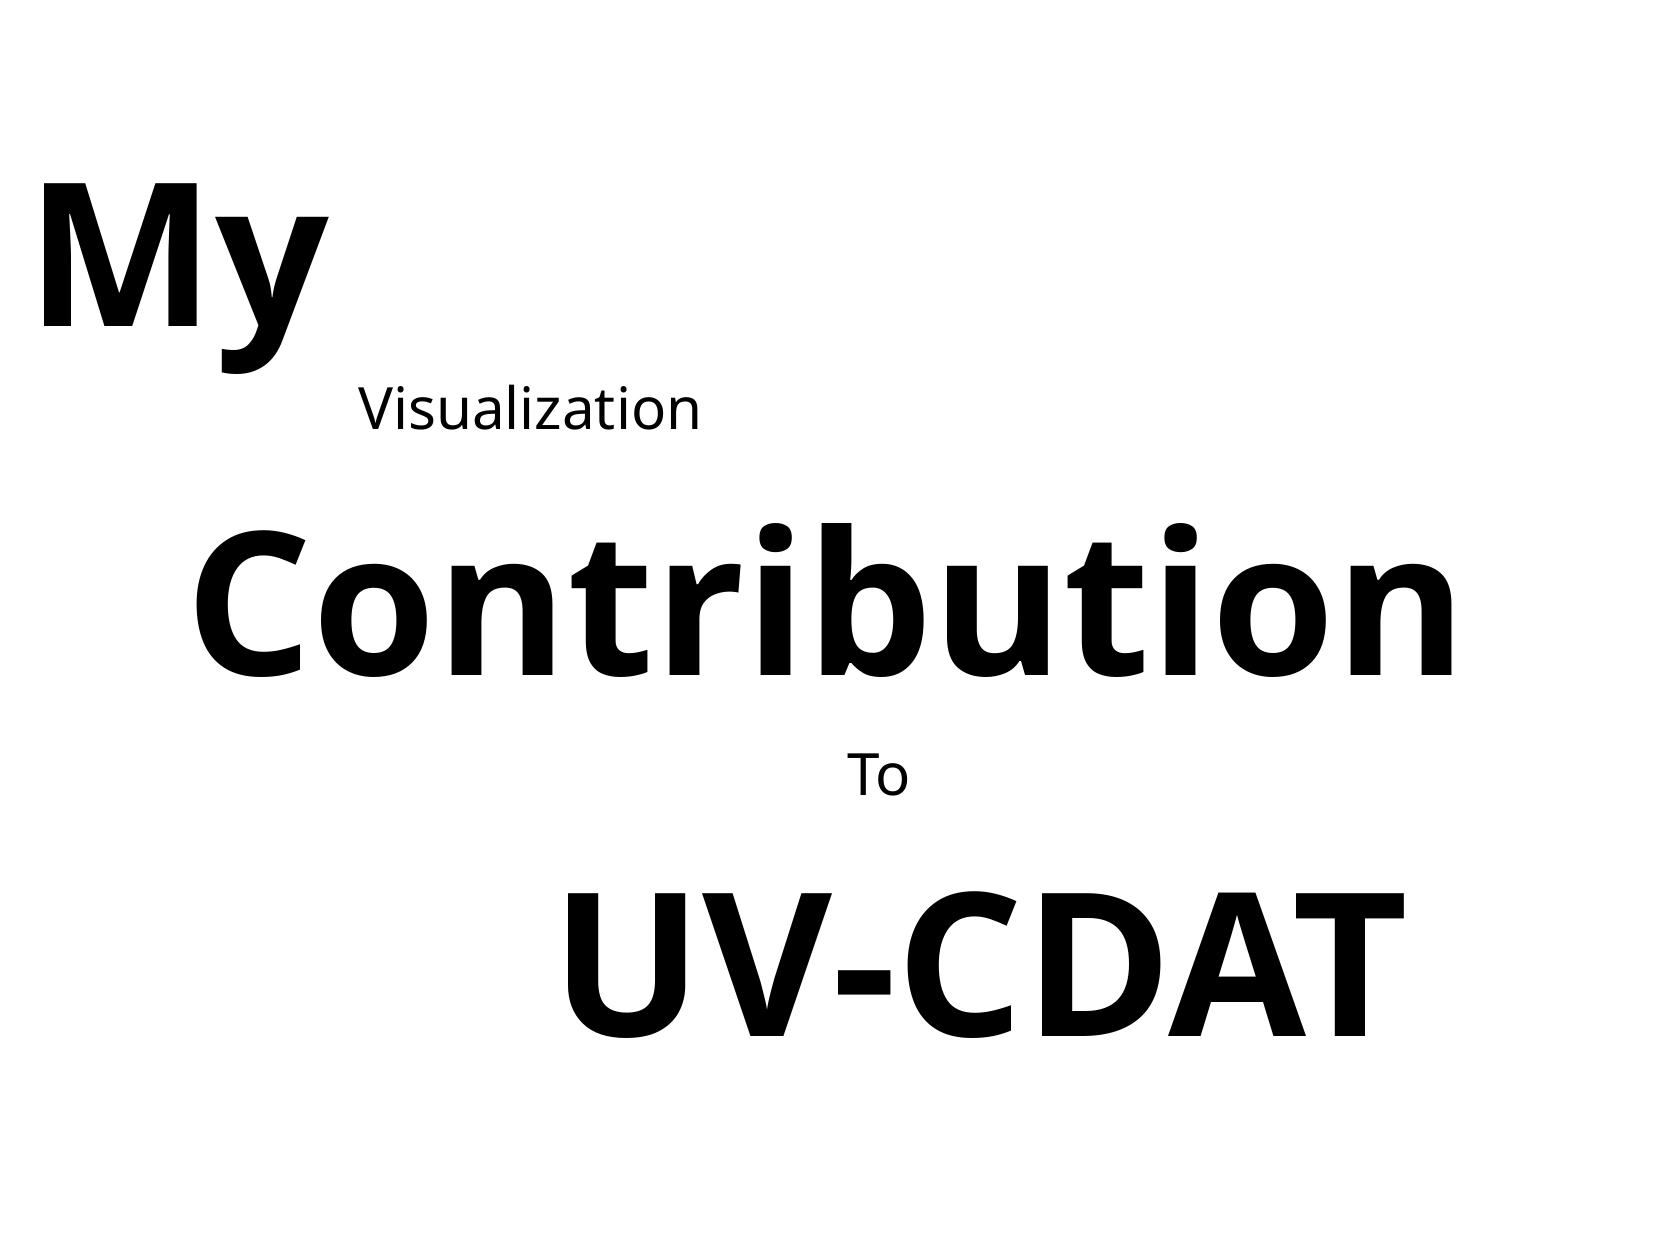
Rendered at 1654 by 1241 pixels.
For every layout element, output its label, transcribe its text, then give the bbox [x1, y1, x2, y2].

text_box Contribution [118, 454, 1583, 746]
text_box My [11, 105, 1323, 396]
text_box Visualization [236, 360, 1040, 446]
text_box To [832, 725, 1105, 811]
text_box UV-CDAT [484, 815, 1589, 1106]
